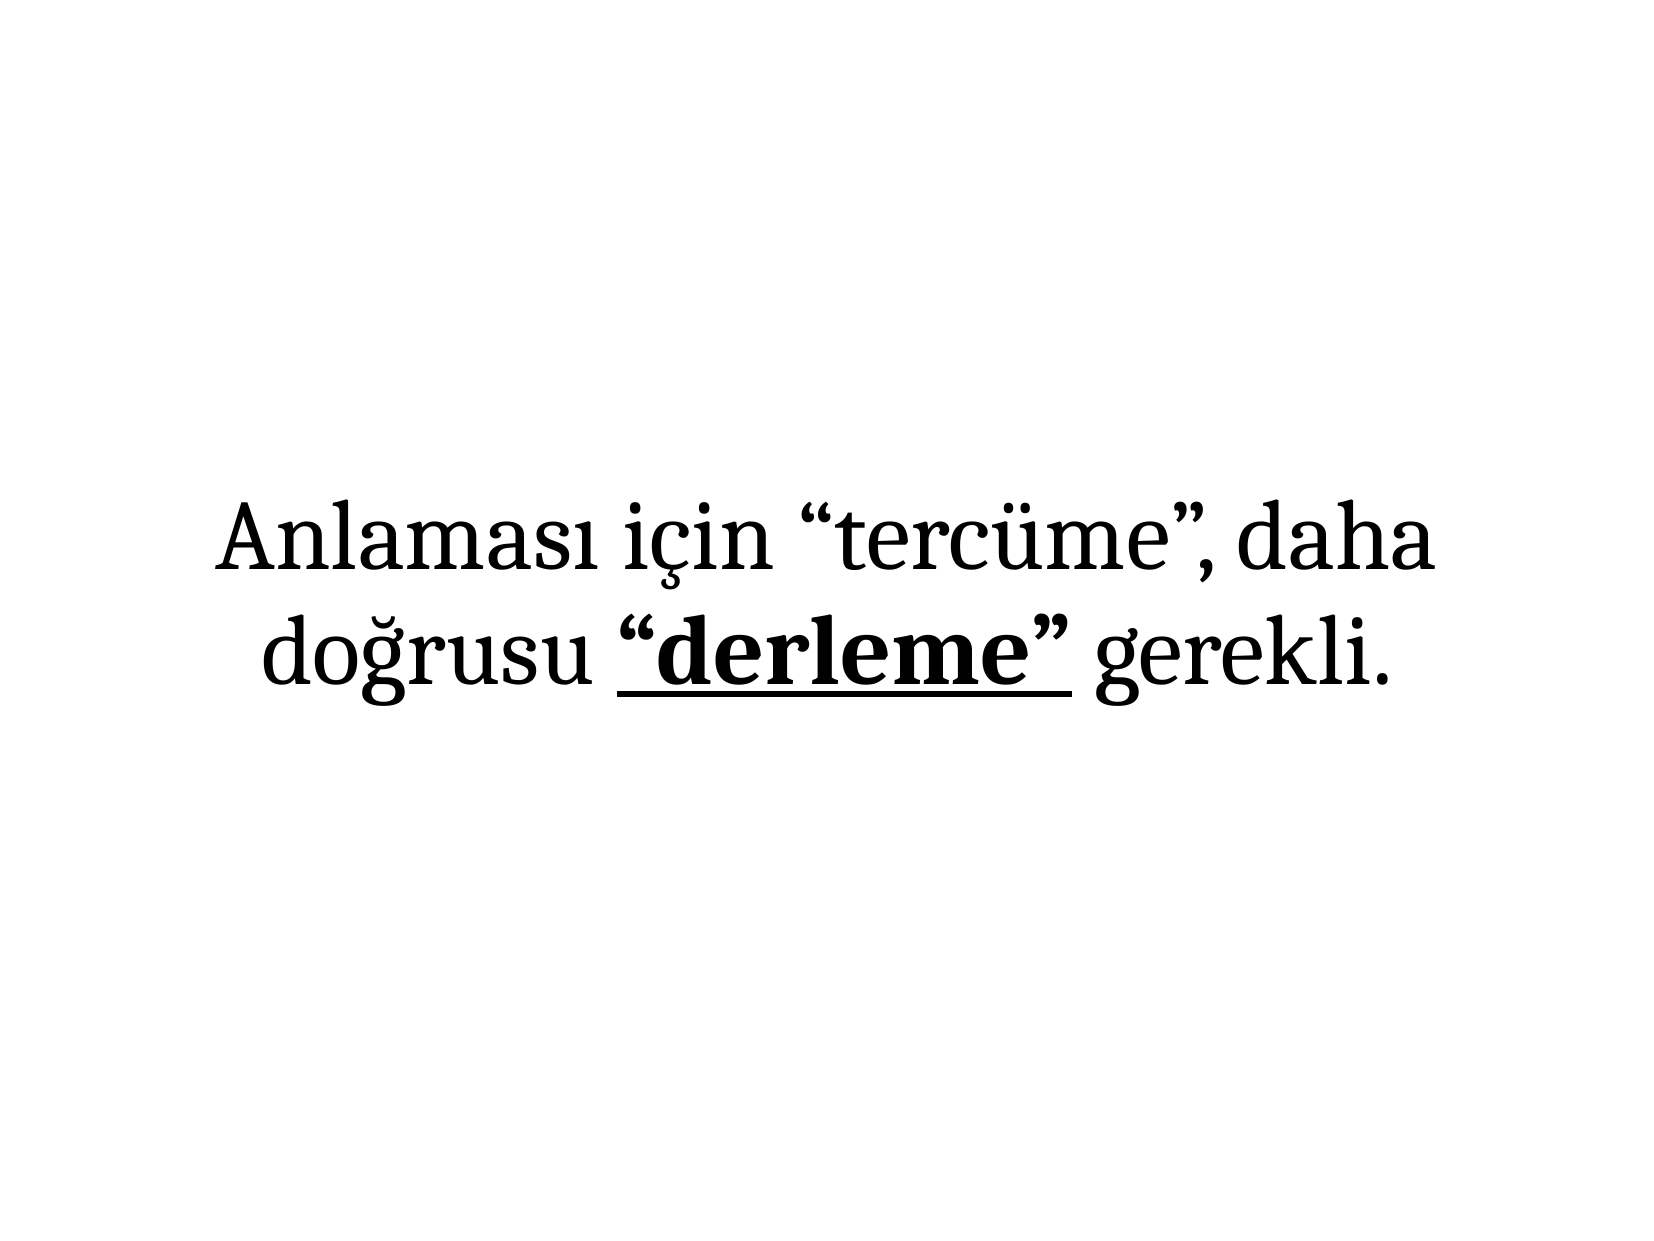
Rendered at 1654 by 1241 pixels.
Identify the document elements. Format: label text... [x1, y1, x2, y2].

title Anlaması için “tercüme”, daha doğrusu “derleme” gerekli. [82, 281, 1571, 908]
